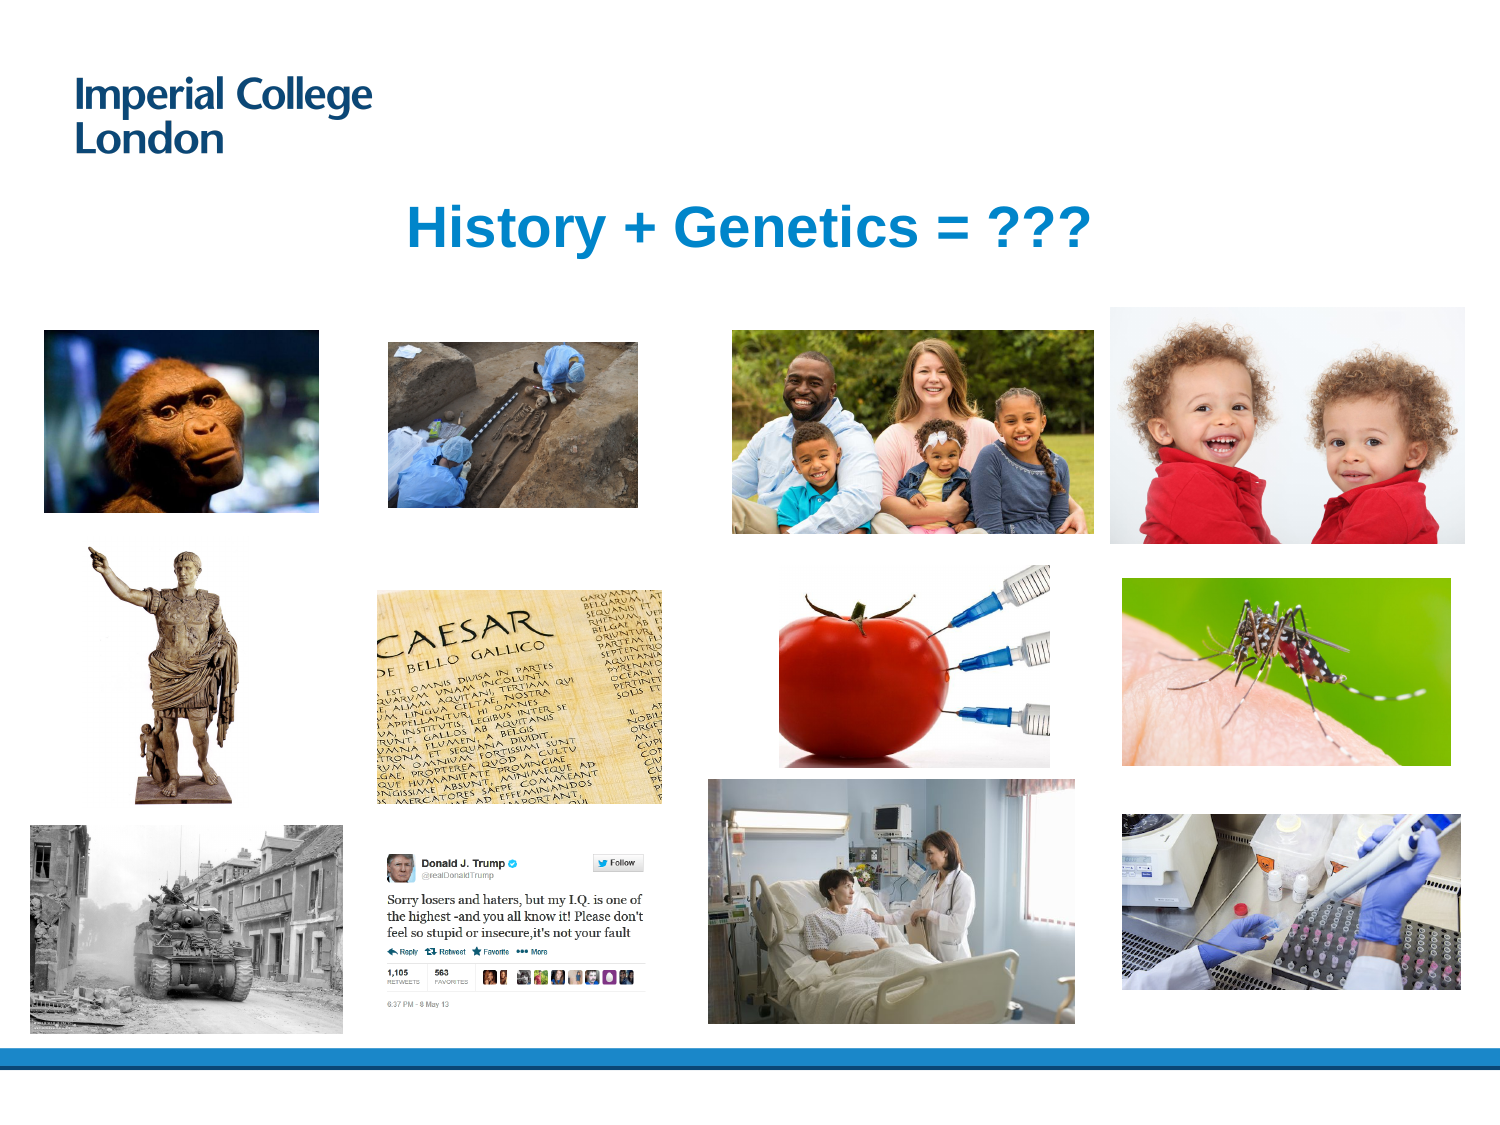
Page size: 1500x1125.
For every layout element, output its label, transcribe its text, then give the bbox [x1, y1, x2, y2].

title History + Genetics = ??? [75, 179, 1425, 263]
picture [0, 0, 1500, 1125]
